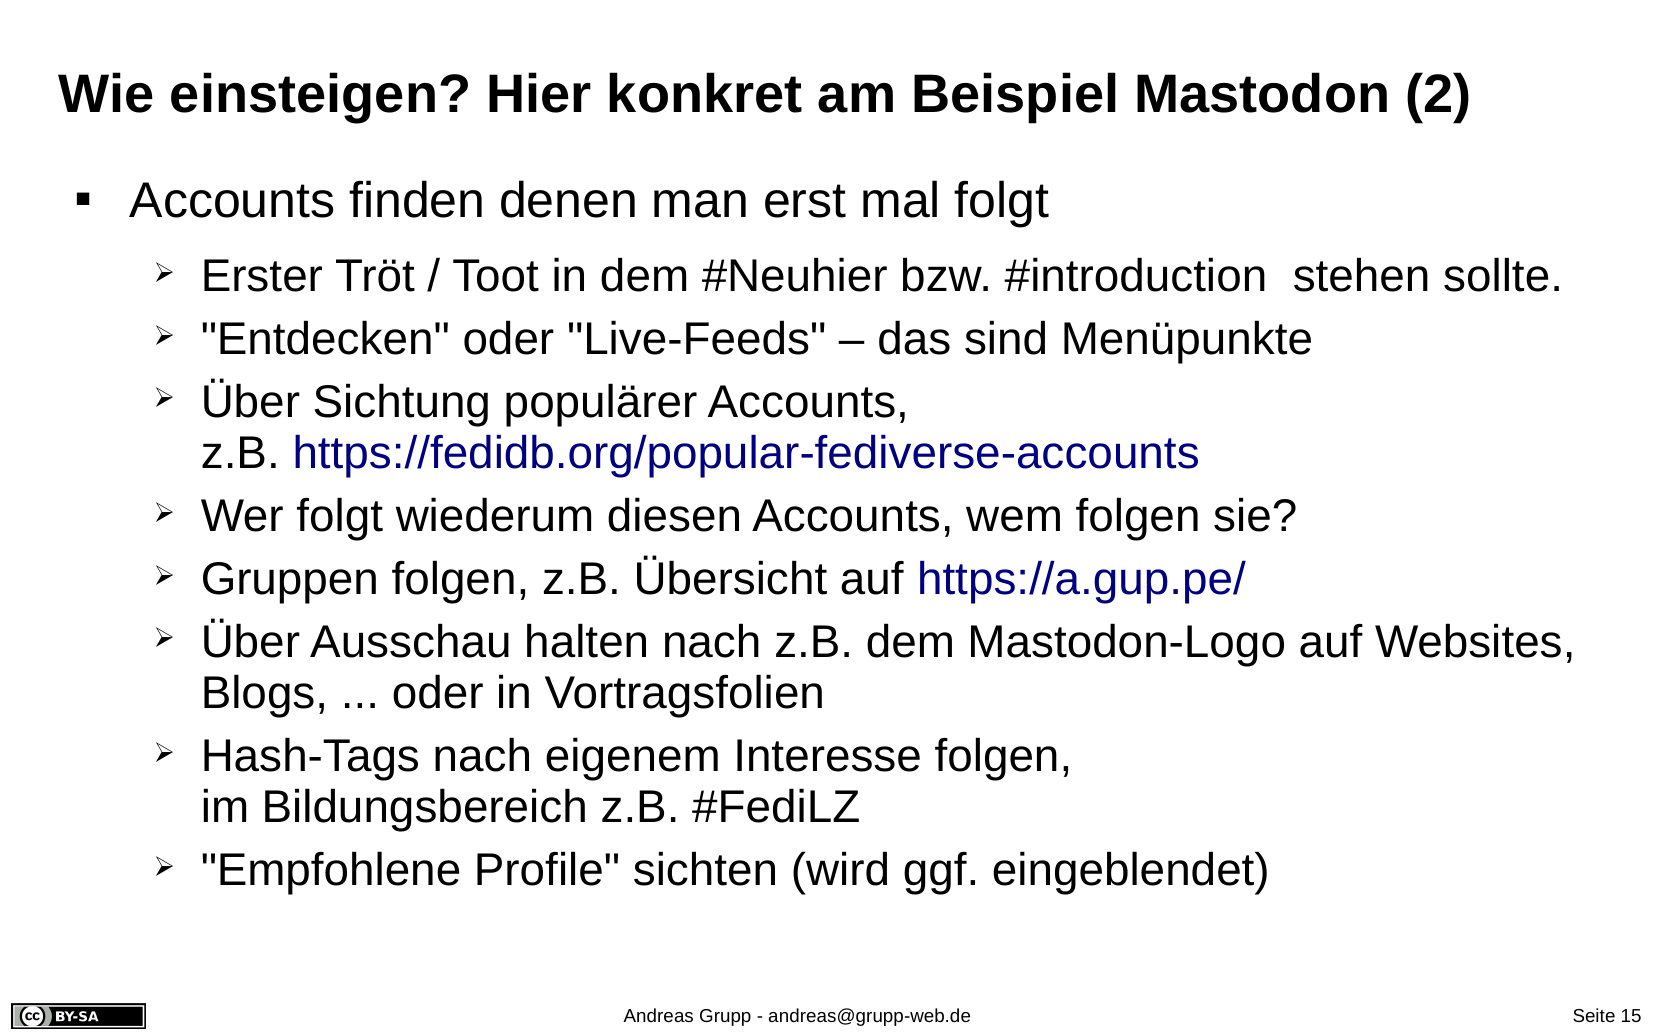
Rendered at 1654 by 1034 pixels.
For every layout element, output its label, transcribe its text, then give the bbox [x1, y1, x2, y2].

list Accounts finden denen man erst mal folgt Erster Tröt / Toot in dem #Neuhier bzw. #introduction stehen sollte. "Entdecken" oder "Live-Feeds" – das sind Menüpunkte Über Sichtung populärer Accounts, z.B. https://fedidb.org/popular-fediverse-accounts Wer folgt wiederum diesen Accounts, wem folgen sie? Gruppen folgen, z.B. Übersicht auf https://a.gup.pe/ Über Ausschau halten nach z.B. dem Mastodon-Logo auf Websites, Blogs, ... oder in Vortragsfolien Hash-Tags nach eigenem Interesse folgen, im Bildungsbereich z.B. #FediLZ "Empfohlene Profile" sichten (wird ggf. eingeblendet) [59, 172, 1595, 952]
title Wie einsteigen? Hier konkret am Beispiel Mastodon (2) [59, 24, 1625, 165]
picture [11, 1003, 146, 1029]
